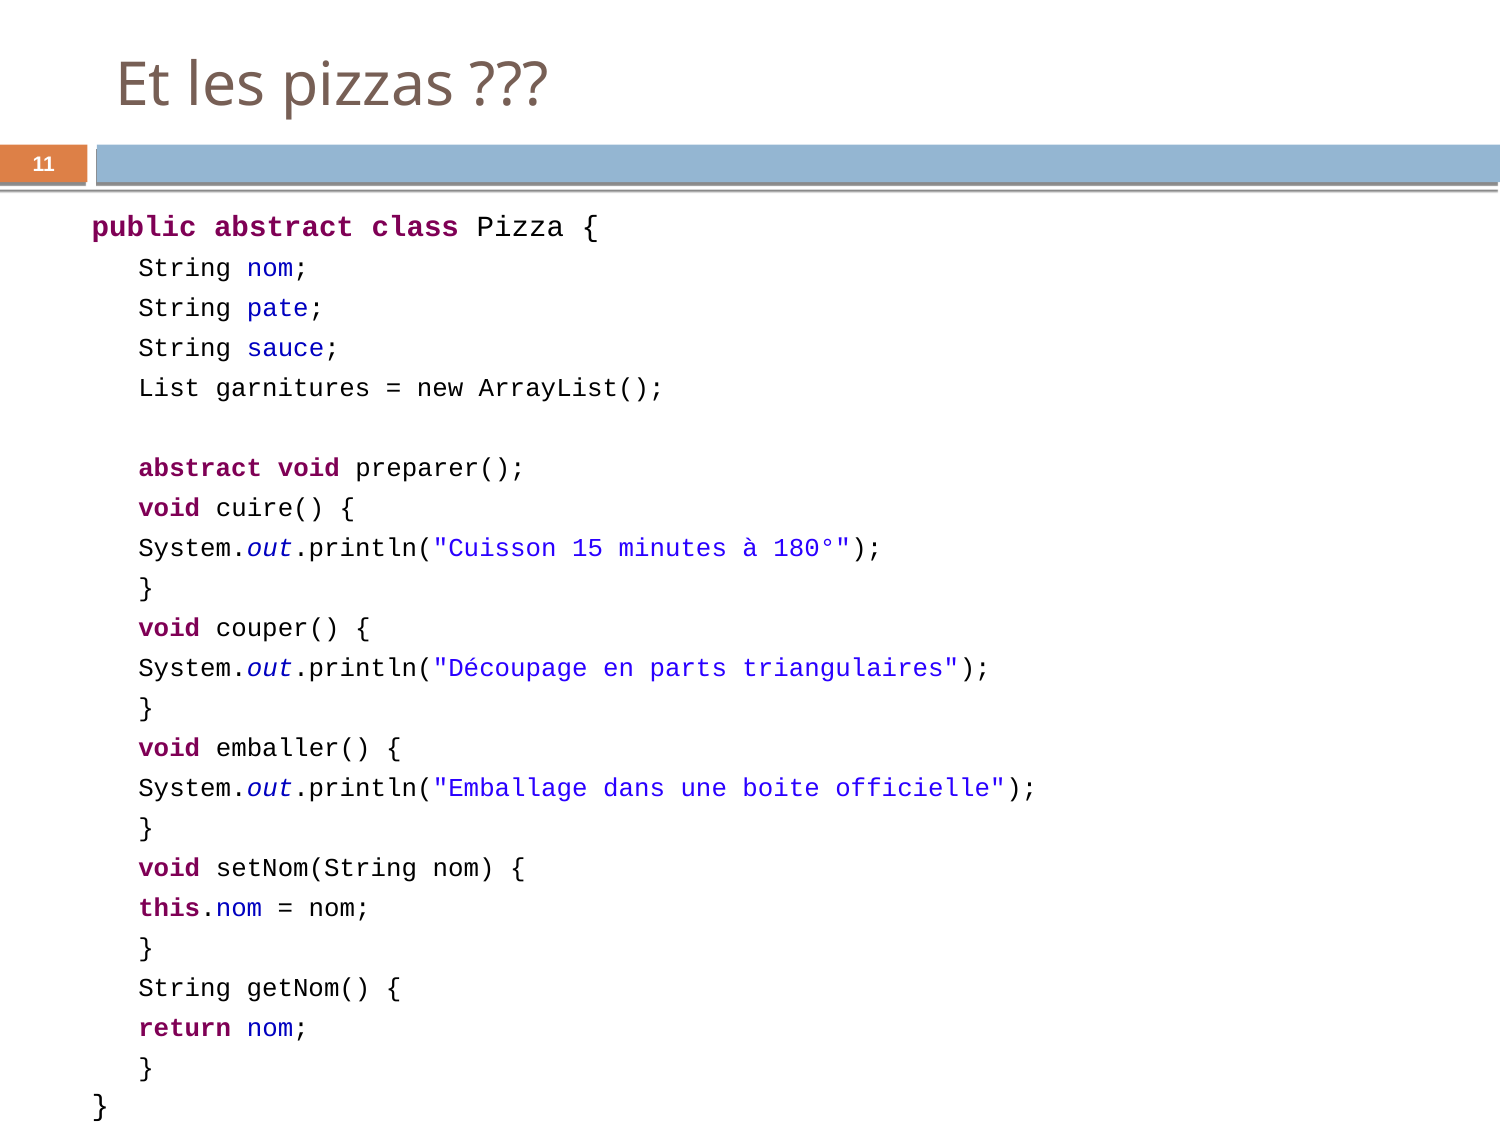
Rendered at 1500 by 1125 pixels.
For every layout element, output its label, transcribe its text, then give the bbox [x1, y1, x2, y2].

list public abstract class Pizza { String nom; String pate; String sauce; List garnitures = new ArrayList(); abstract void preparer(); void cuire() { System.out.println("Cuisson 15 minutes à 180°"); } void couper() { System.out.println("Découpage en parts triangulaires"); } void emballer() { System.out.println("Emballage dans une boite officielle"); } void setNom(String nom) { this.nom = nom; } String getNom() { return nom; } } [76, 206, 1427, 1125]
slide_number <numéro> [0, 143, 88, 184]
title Et les pizzas ??? [100, 37, 1438, 126]
